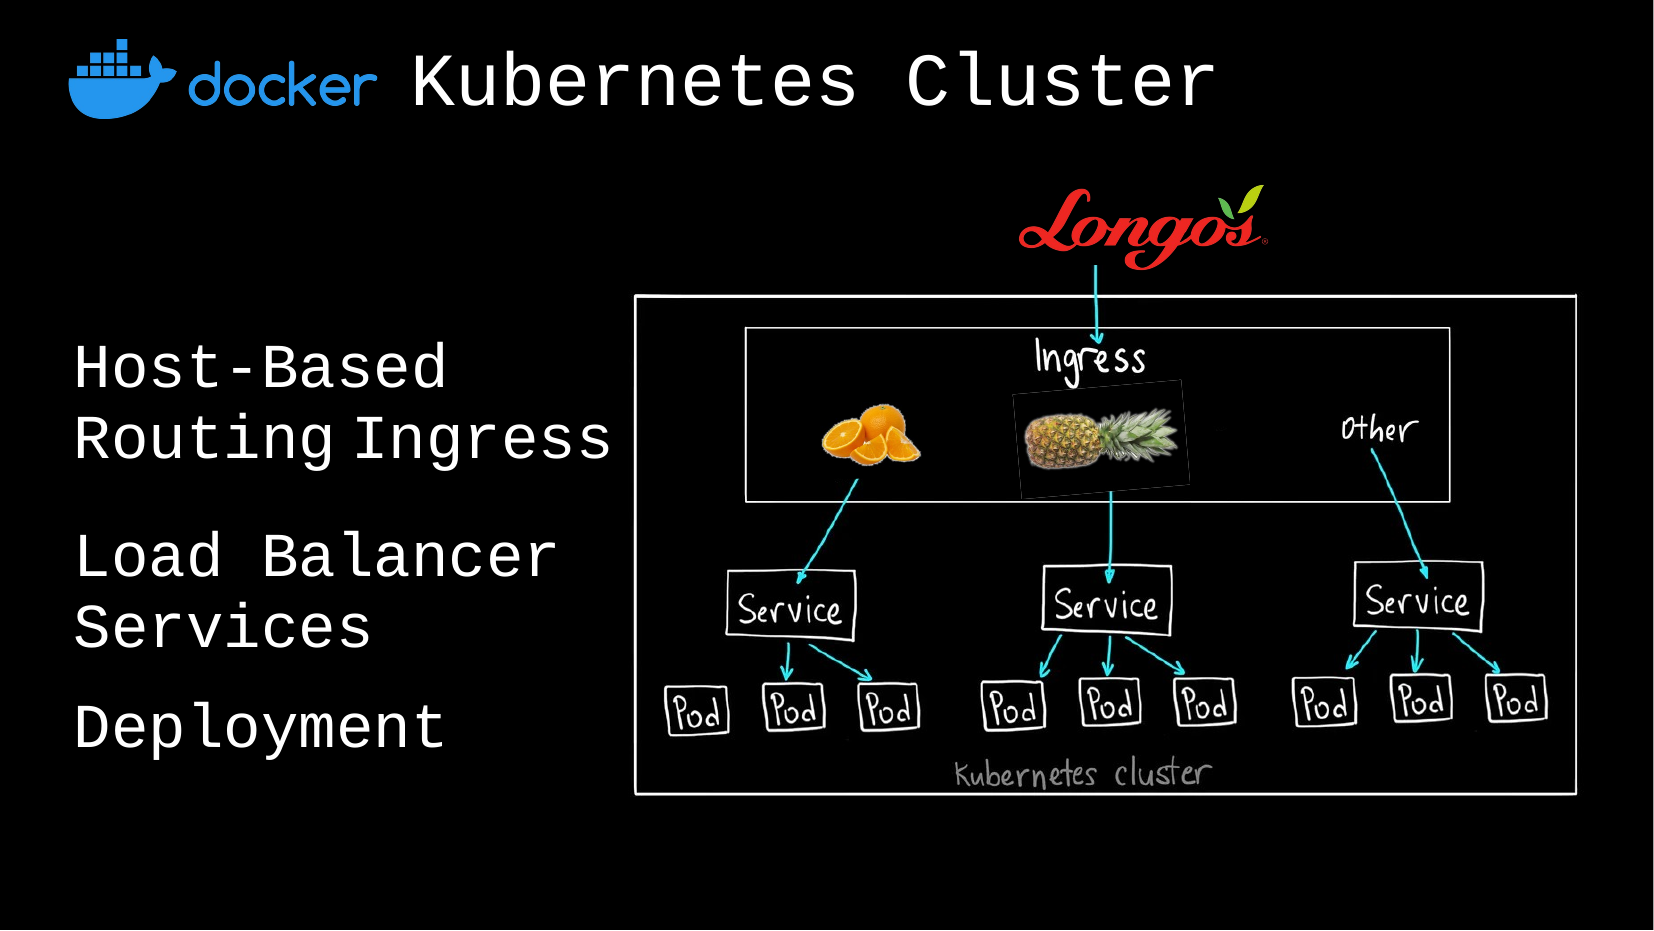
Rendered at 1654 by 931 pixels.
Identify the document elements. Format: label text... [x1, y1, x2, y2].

text_box Kubernetes Cluster [395, 35, 1613, 154]
text_box [761, 419, 999, 479]
picture [67, 39, 378, 119]
text_box Ingress [336, 398, 638, 485]
picture [620, 183, 1601, 817]
text_box Deployment [59, 688, 603, 774]
text_box [1127, 431, 1270, 491]
text_box Host-Based Routing [59, 327, 632, 485]
text_box Load Balancer Services [59, 516, 603, 674]
